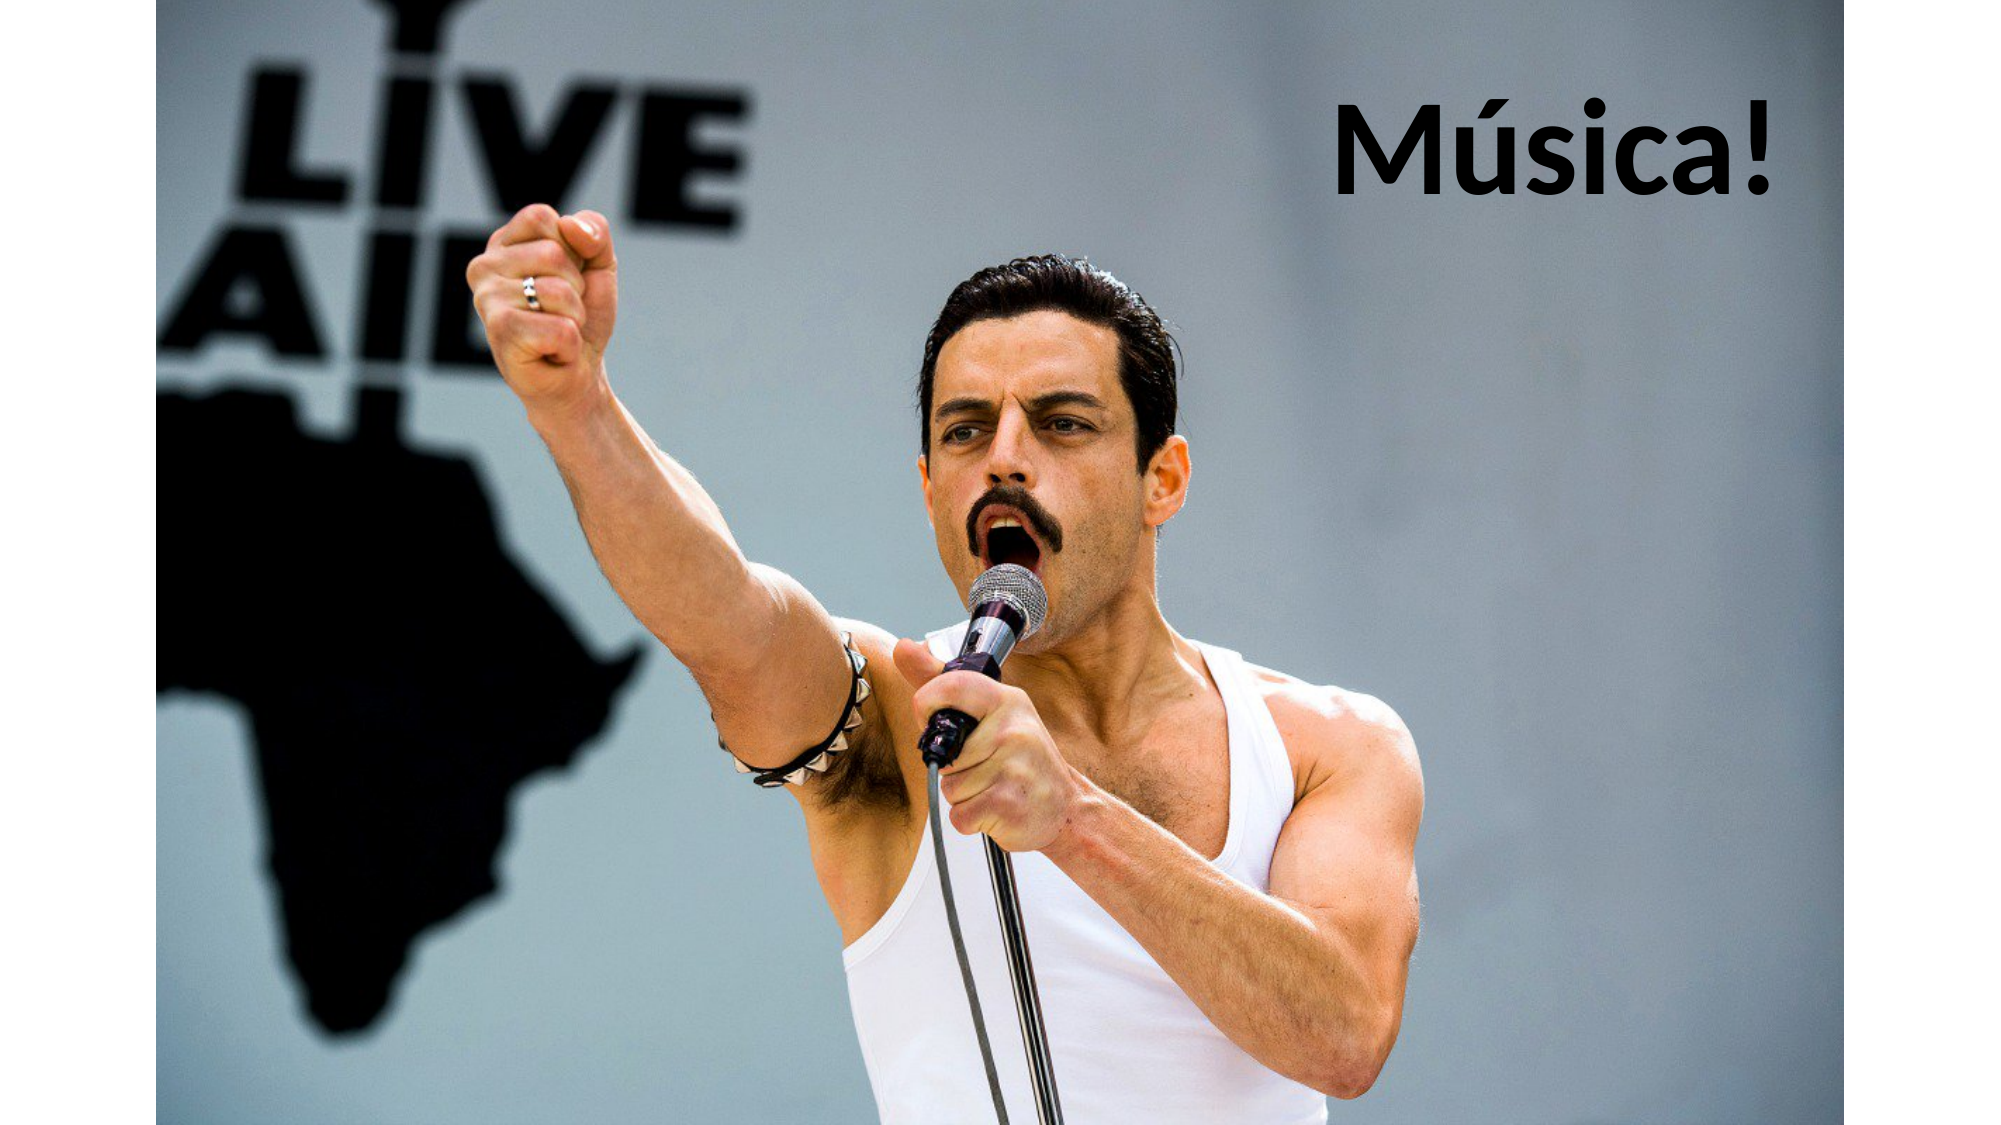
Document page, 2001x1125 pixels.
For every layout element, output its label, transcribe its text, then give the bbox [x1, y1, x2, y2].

text_box Música! [1315, 50, 1797, 230]
picture [156, 0, 1844, 1125]
